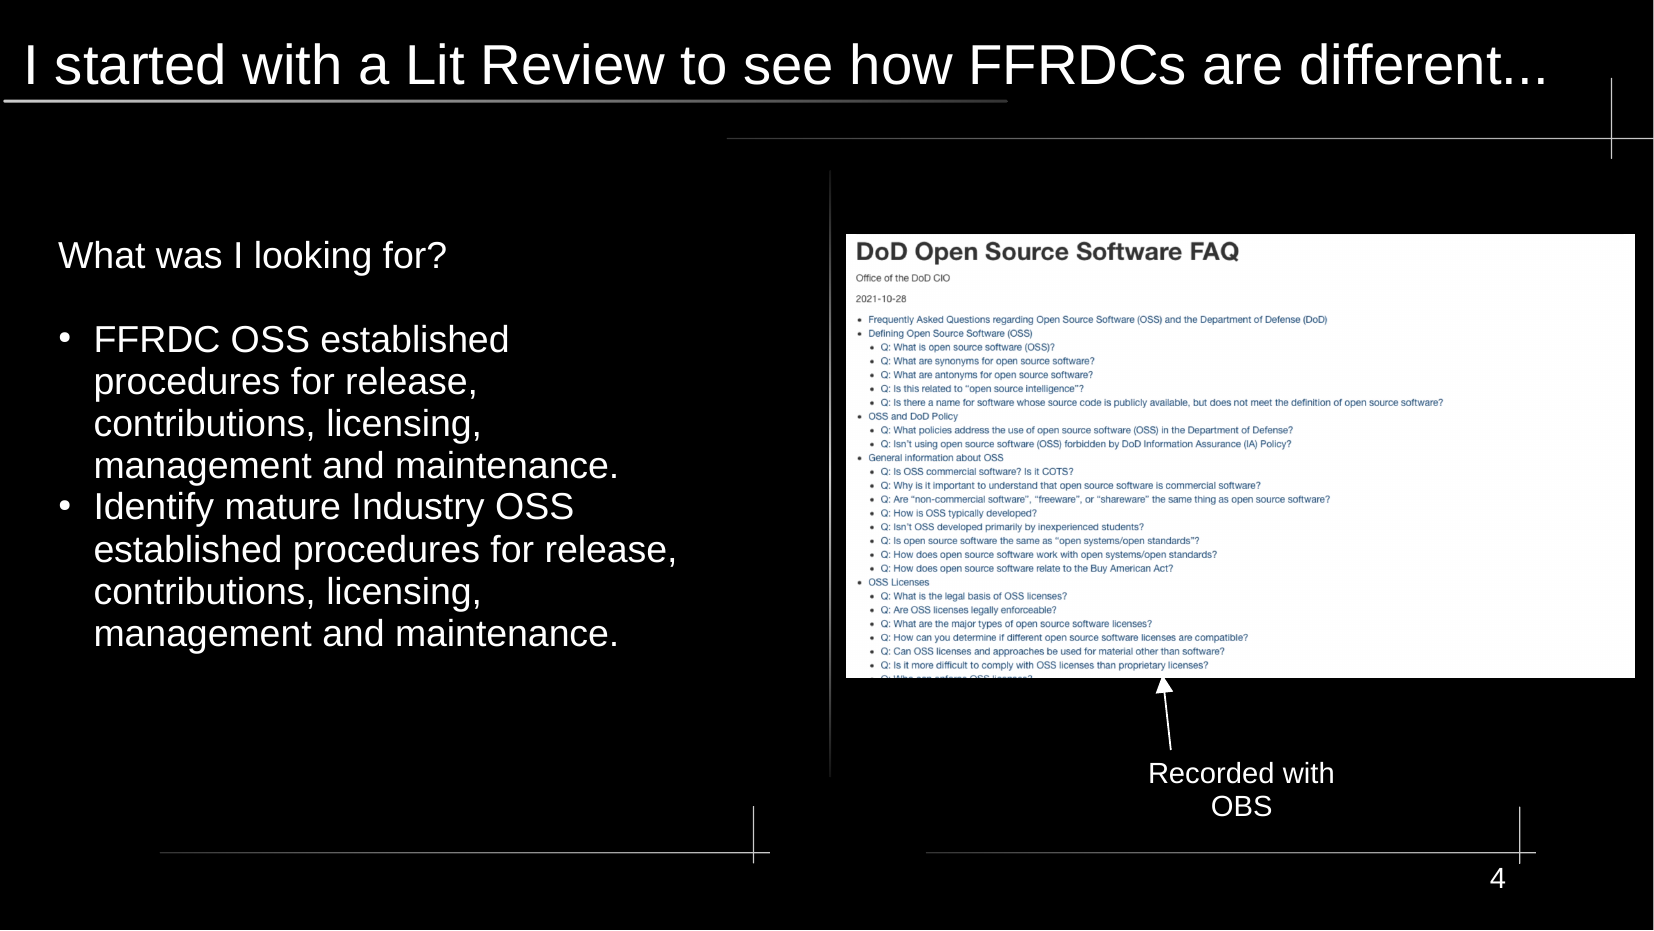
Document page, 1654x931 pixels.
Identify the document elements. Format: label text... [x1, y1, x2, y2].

text_box What was I looking for? FFRDC OSS established procedures for release, contributions, licensing, management and maintenance. Identify mature Industry OSS established procedures for release, contributions, licensing, management and maintenance. [43, 226, 719, 704]
text_box Recorded with OBS [1133, 750, 1351, 831]
title I started with a Lit Review to see how FFRDCs are different... [23, 11, 1589, 119]
text_box [846, 234, 1636, 679]
